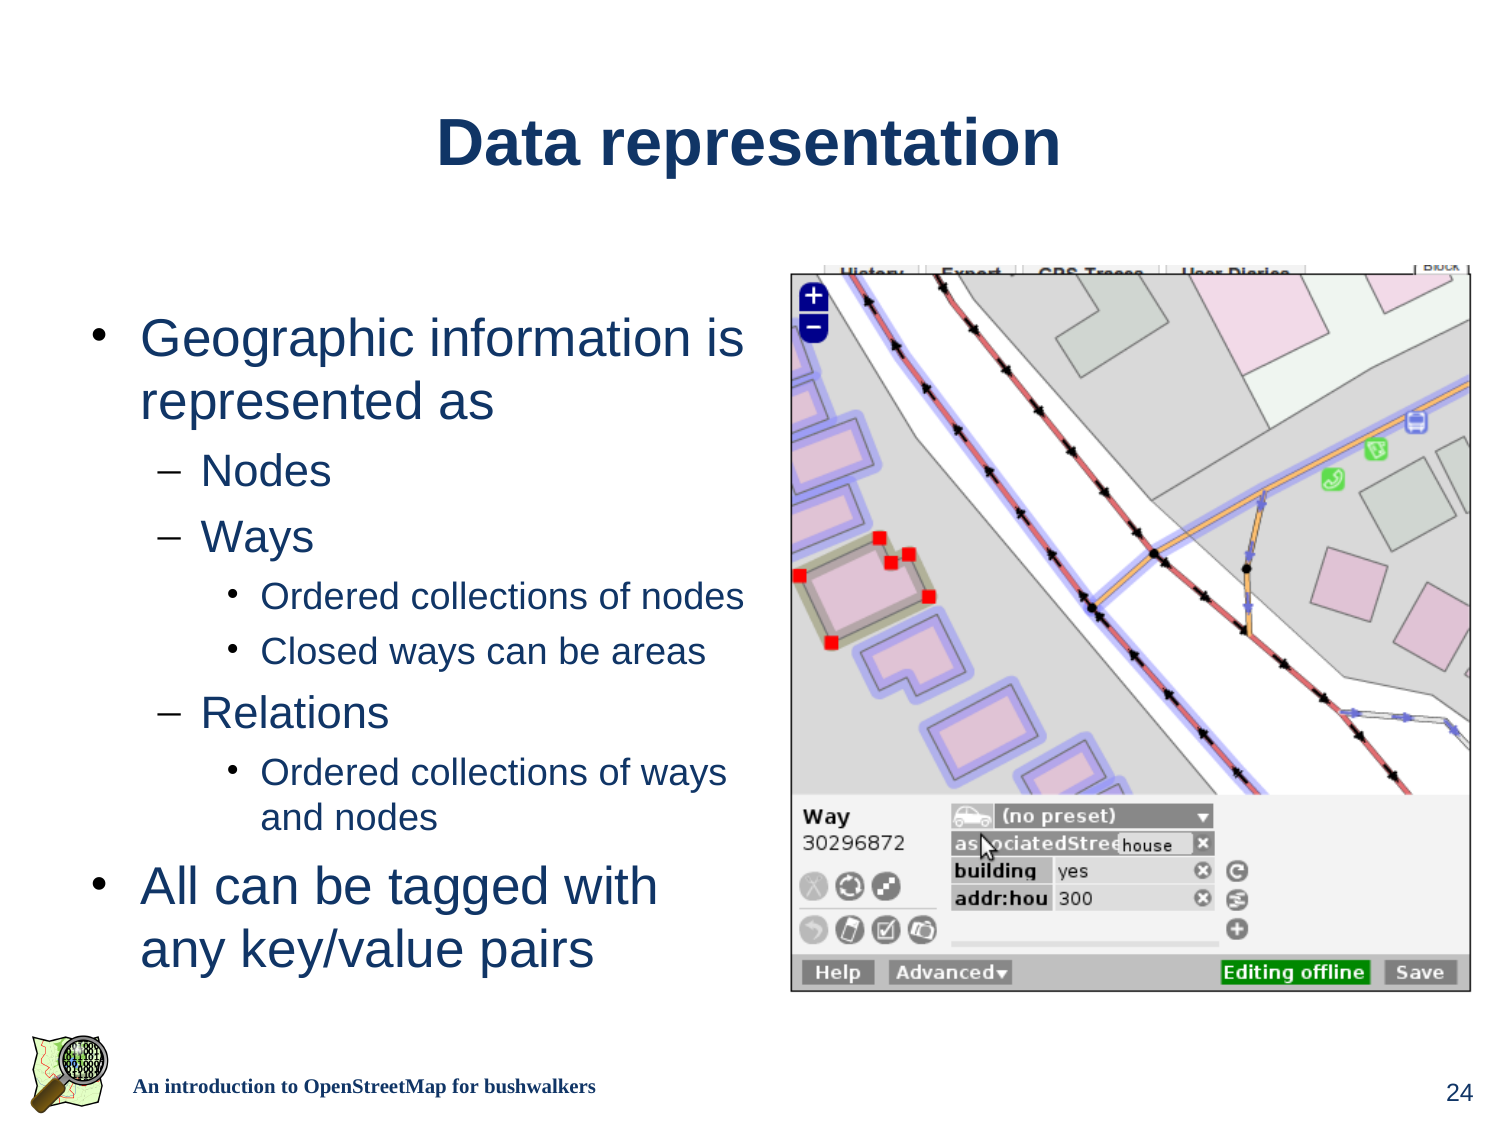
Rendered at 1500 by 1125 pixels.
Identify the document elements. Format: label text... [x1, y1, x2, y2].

picture [29, 1033, 110, 1114]
title Data representation [74, 44, 1425, 233]
list Geographic information is represented as Nodes Ways Ordered collections of nodes Closed ways can be areas Relations Ordered collections of ways and nodes All can be tagged with any key/value pairs [74, 295, 768, 1038]
picture [785, 265, 1477, 995]
